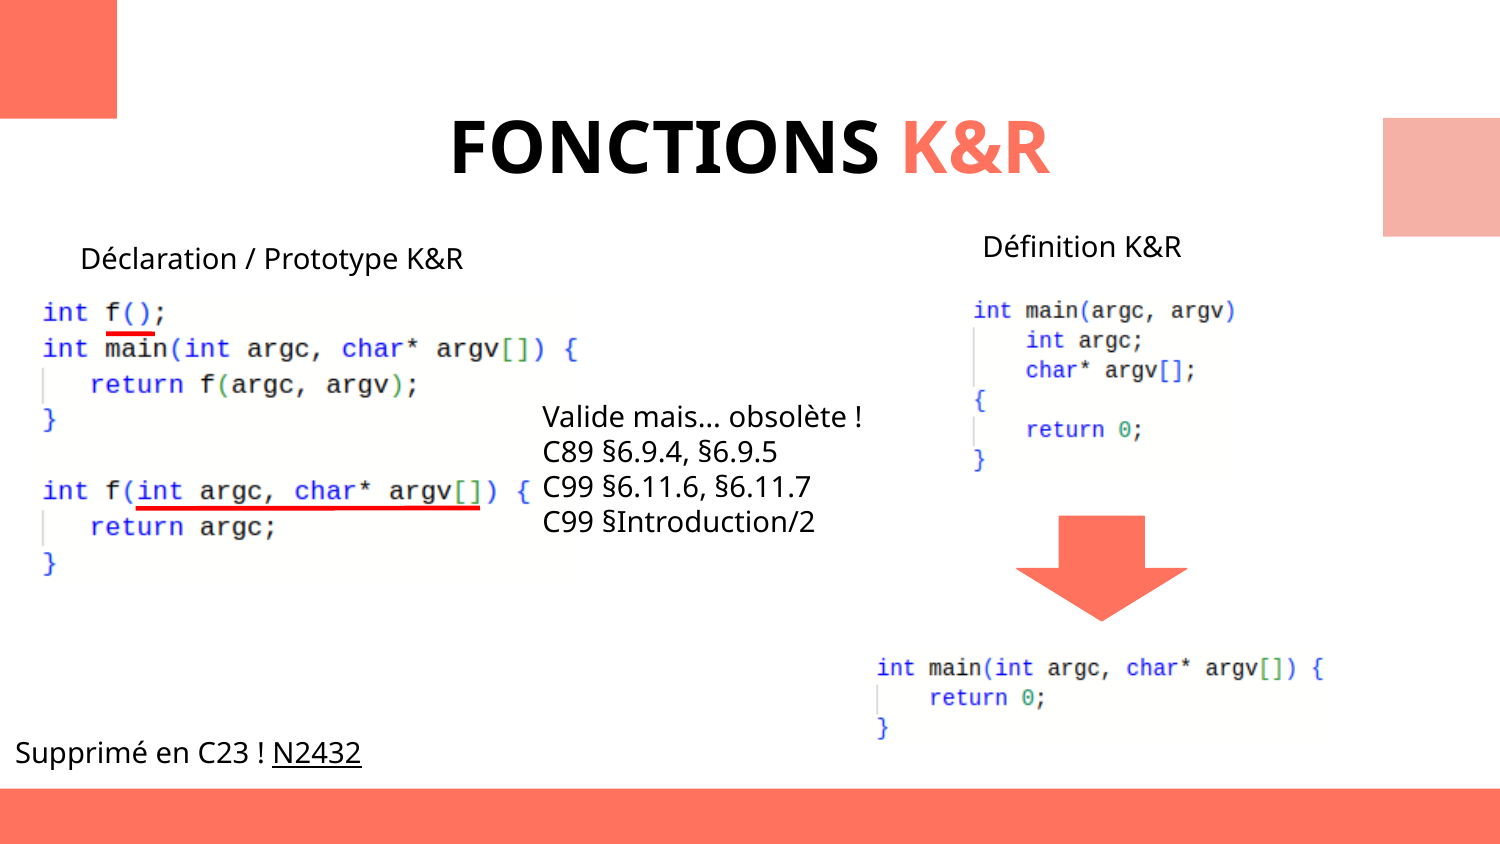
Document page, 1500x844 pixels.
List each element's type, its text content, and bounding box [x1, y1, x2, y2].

picture [872, 652, 1331, 743]
text_box Définition K&R [967, 213, 1342, 261]
title FONCTIONS K&R [97, 107, 1402, 181]
text_box Déclaration / Prototype K&R [65, 225, 524, 286]
picture [967, 293, 1237, 478]
text_box [1016, 516, 1187, 621]
text_box Supprimé en C23 ! N2432 [0, 719, 506, 788]
picture [36, 293, 582, 587]
text_box Valide mais… obsolète ! C89 §6.9.4, §6.9.5 C99 §6.11.6, §6.11.7 C99 §Introduction/2 [527, 383, 935, 538]
